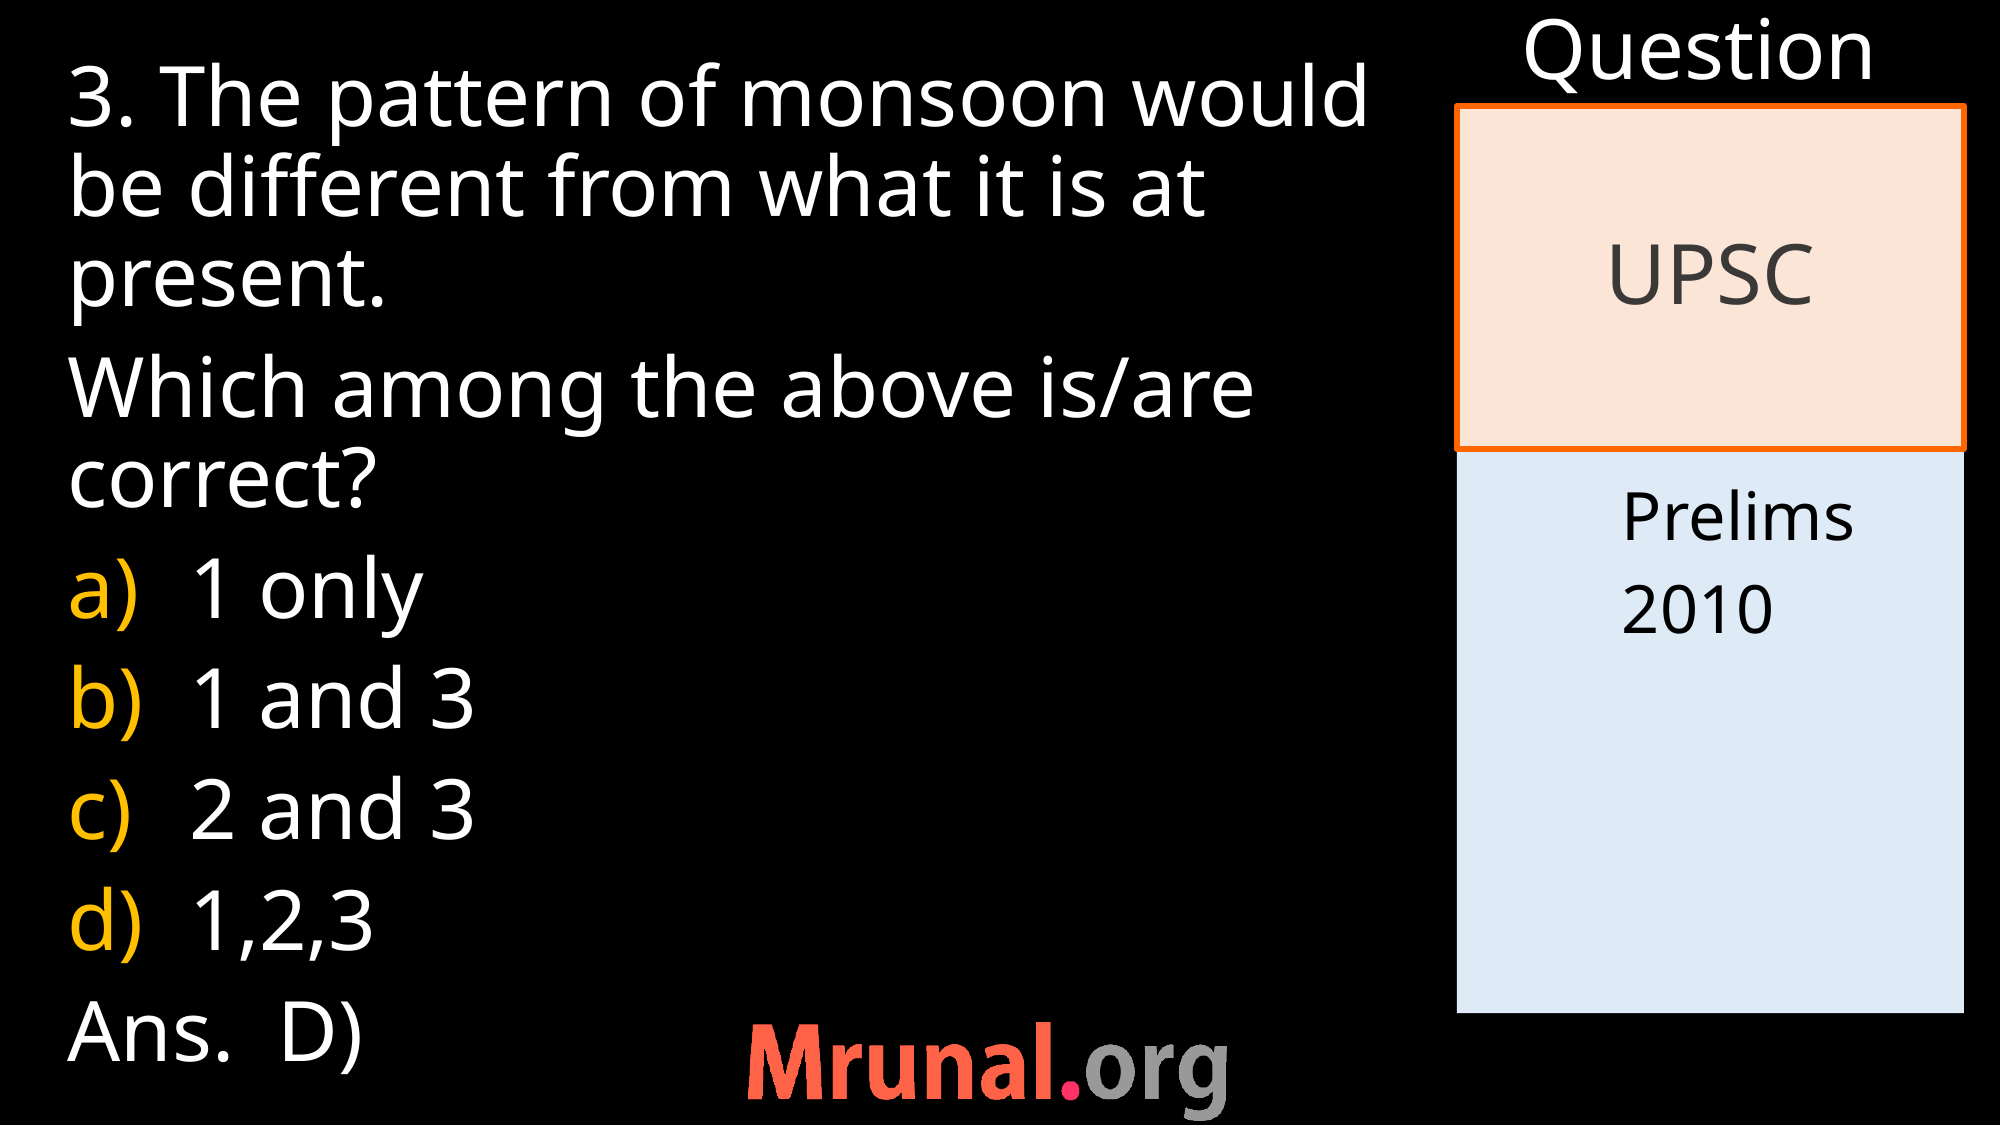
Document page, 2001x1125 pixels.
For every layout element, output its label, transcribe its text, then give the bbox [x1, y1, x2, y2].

title UPSC [1456, 106, 1964, 449]
list Question [1457, 0, 1964, 106]
list 3. The pattern of monsoon would be different from what it is at present. Which among the above is/are correct? 1 only 1 and 3 2 and 3 1,2,3 Ans. D) [52, 47, 1447, 1014]
list Prelims 2010 [1456, 452, 1964, 1014]
picture [741, 1014, 1230, 1125]
